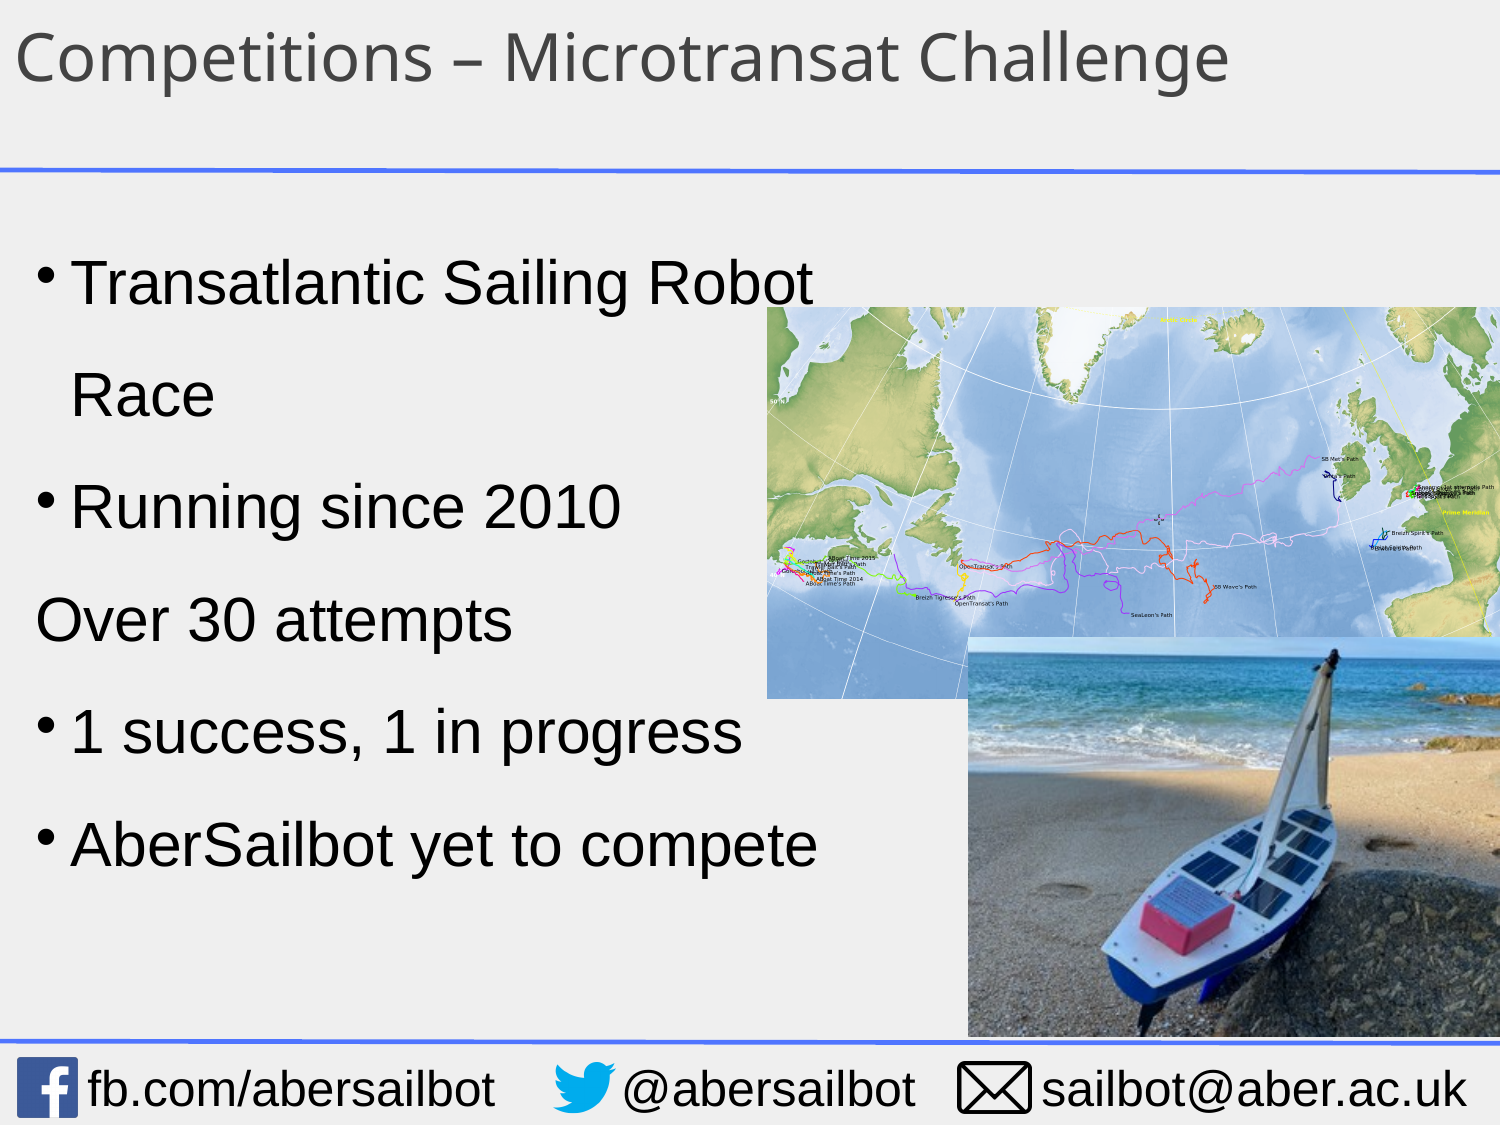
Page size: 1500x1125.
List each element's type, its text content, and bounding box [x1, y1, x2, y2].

picture [553, 1056, 616, 1119]
text_box Transatlantic Sailing Robot Race Running since 2010 Over 30 attempts 1 success, 1 in progress AberSailbot yet to compete [20, 189, 922, 1025]
text_box Competitions – Microtransat Challenge [0, 0, 1500, 182]
picture [16, 1056, 79, 1119]
picture [767, 307, 1500, 1037]
picture [957, 1061, 1032, 1115]
text_box fb.com/abersailbot @abersailbot sailbot@aber.ac.uk [0, 1044, 1500, 1125]
